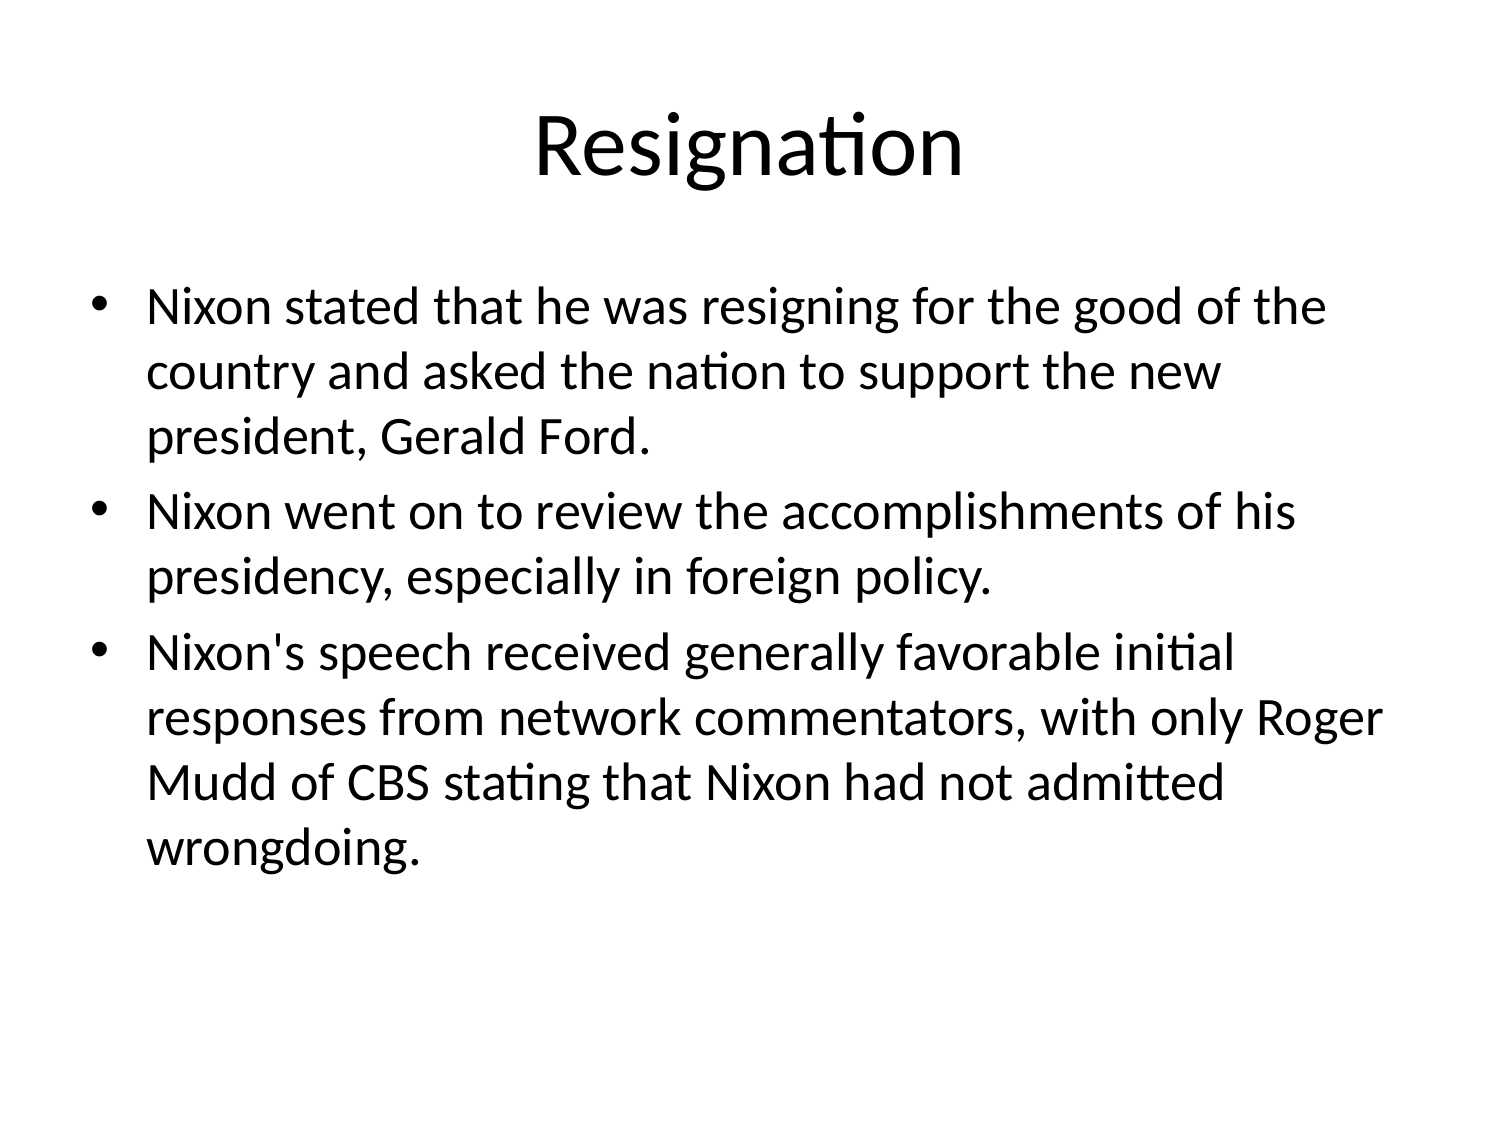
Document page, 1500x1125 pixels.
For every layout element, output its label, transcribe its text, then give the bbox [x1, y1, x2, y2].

list Nixon stated that he was resigning for the good of the country and asked the nation to support the new president, Gerald Ford. Nixon went on to review the accomplishments of his presidency, especially in foreign policy. Nixon's speech received generally favorable initial responses from network commentators, with only Roger Mudd of CBS stating that Nixon had not admitted wrongdoing. [75, 262, 1425, 1005]
title Resignation [75, 45, 1425, 233]
